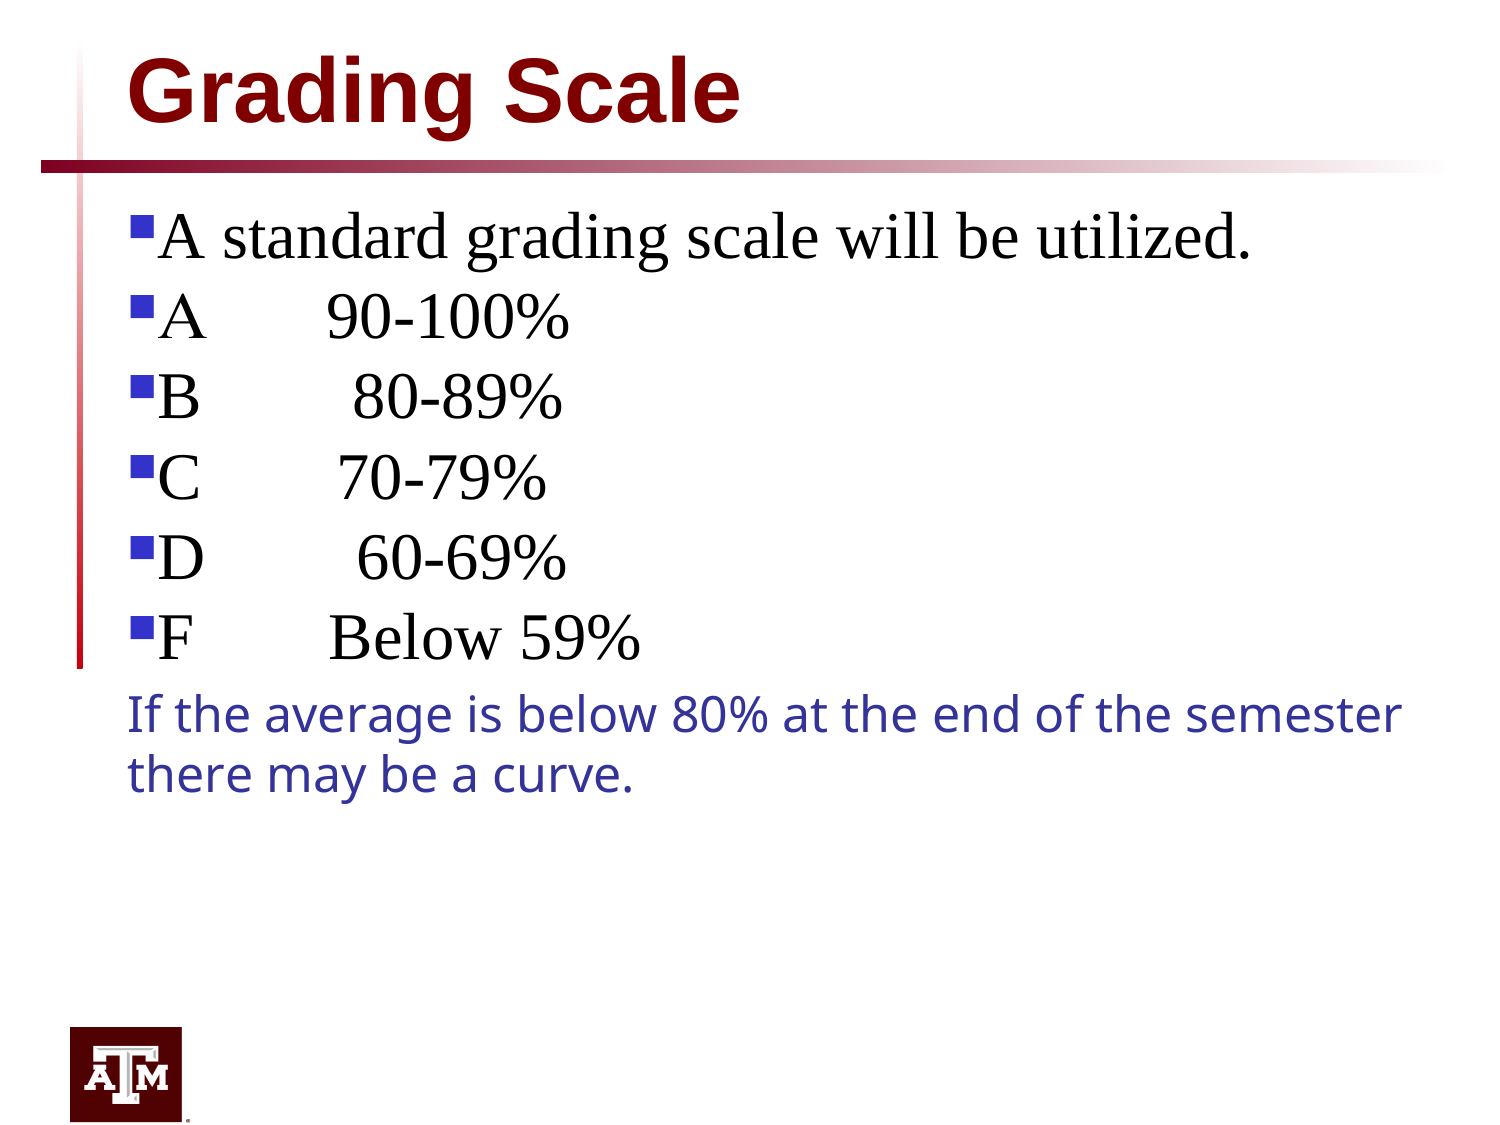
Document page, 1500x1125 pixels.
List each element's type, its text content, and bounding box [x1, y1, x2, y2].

list A standard grading scale will be utilized. A 90-100% B 80-89% C 70-79% D 60-69% F Below 59% If the average is below 80% at the end of the semester there may be a curve. [112, 184, 1469, 838]
picture [60, 1023, 196, 1125]
title Grading Scale [112, 15, 1468, 149]
